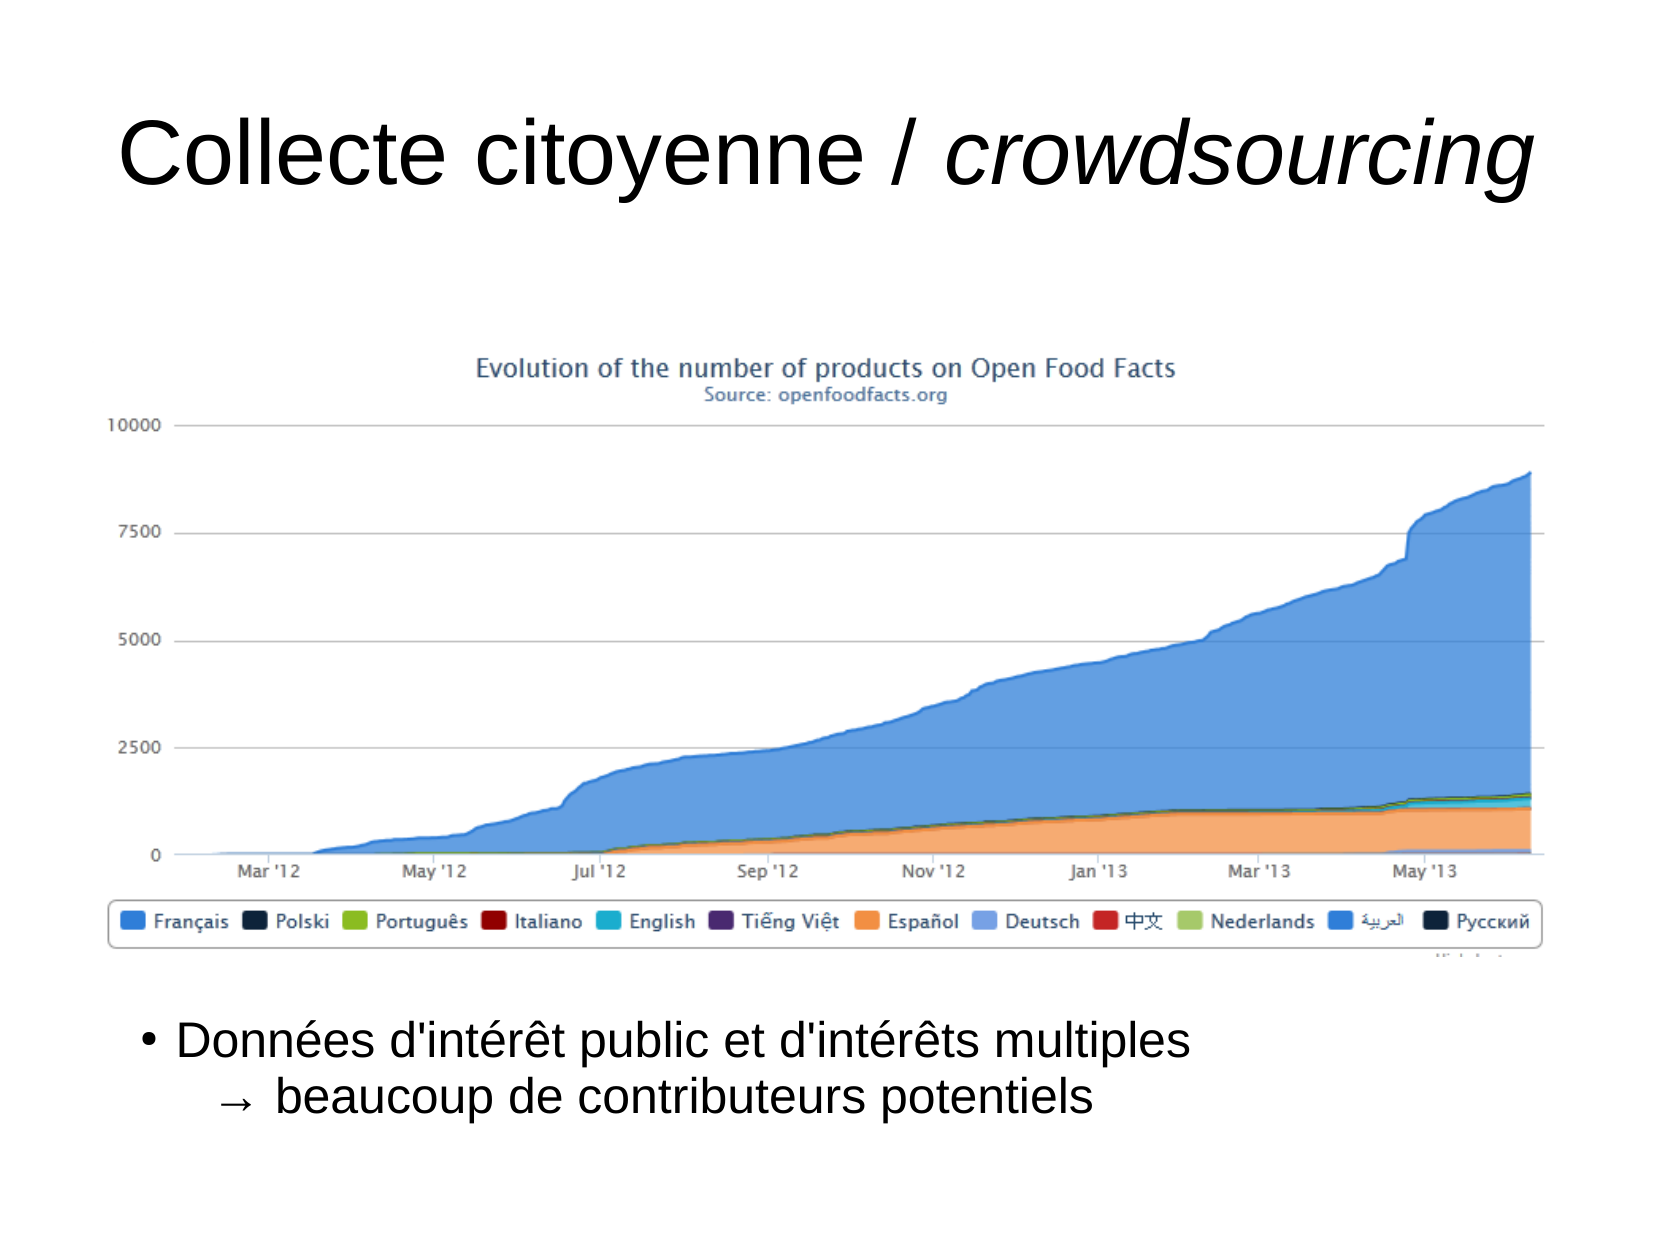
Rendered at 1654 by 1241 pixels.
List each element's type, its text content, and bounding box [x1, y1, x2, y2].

text_box Données d'intérêt public et d'intérêts multiples → beaucoup de contributeurs potentiels [90, 1005, 1561, 1201]
picture [92, 341, 1551, 957]
title Collecte citoyenne / crowdsourcing [82, 49, 1571, 257]
